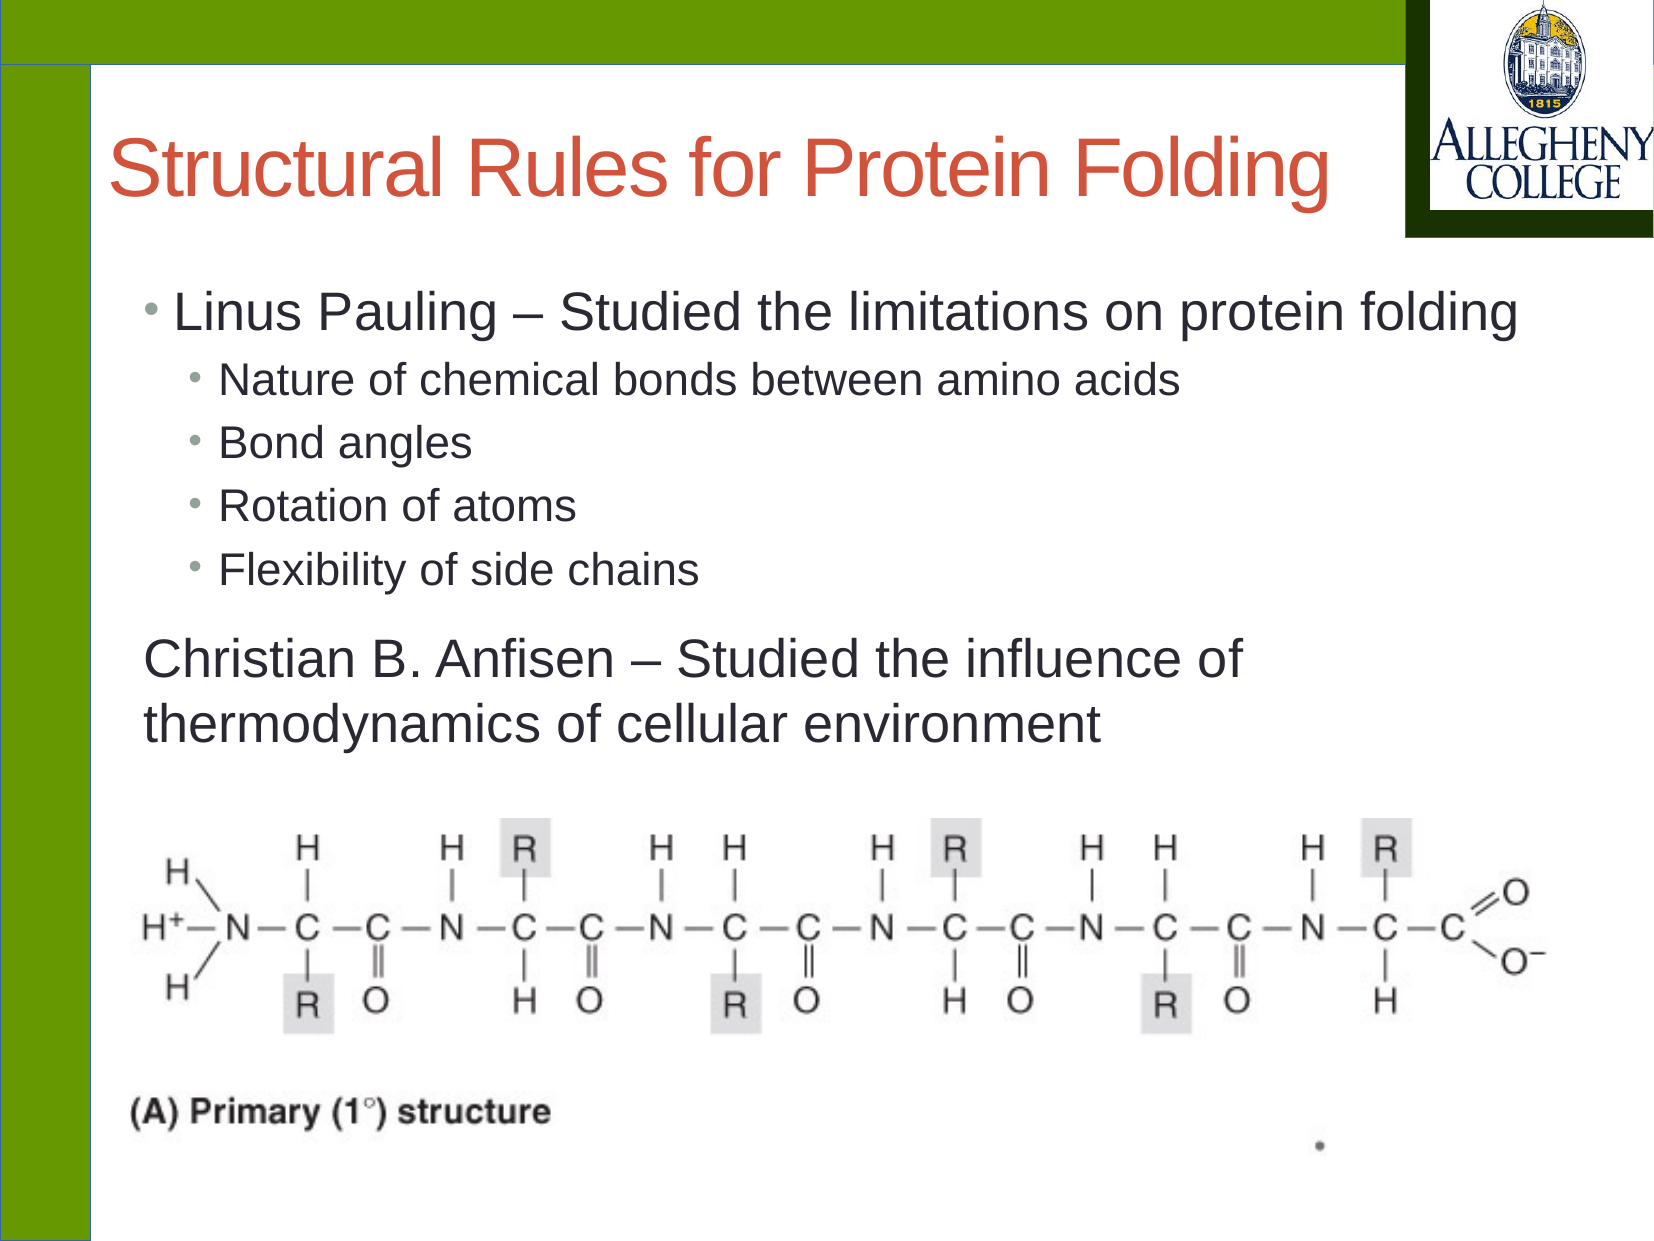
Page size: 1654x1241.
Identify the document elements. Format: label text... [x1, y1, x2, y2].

picture [1430, 0, 1654, 210]
text_box [1443, 210, 1654, 238]
picture [130, 871, 1613, 1156]
text_box [0, 0, 1430, 1241]
title Structural Rules for Protein Folding [92, 81, 1443, 245]
list Linus Pauling – Studied the limitations on protein folding Nature of chemical bonds between amino acids Bond angles Rotation of atoms Flexibility of side chains Christian B. Anfisen – Studied the influence of thermodynamics of cellular environment [128, 268, 1621, 871]
